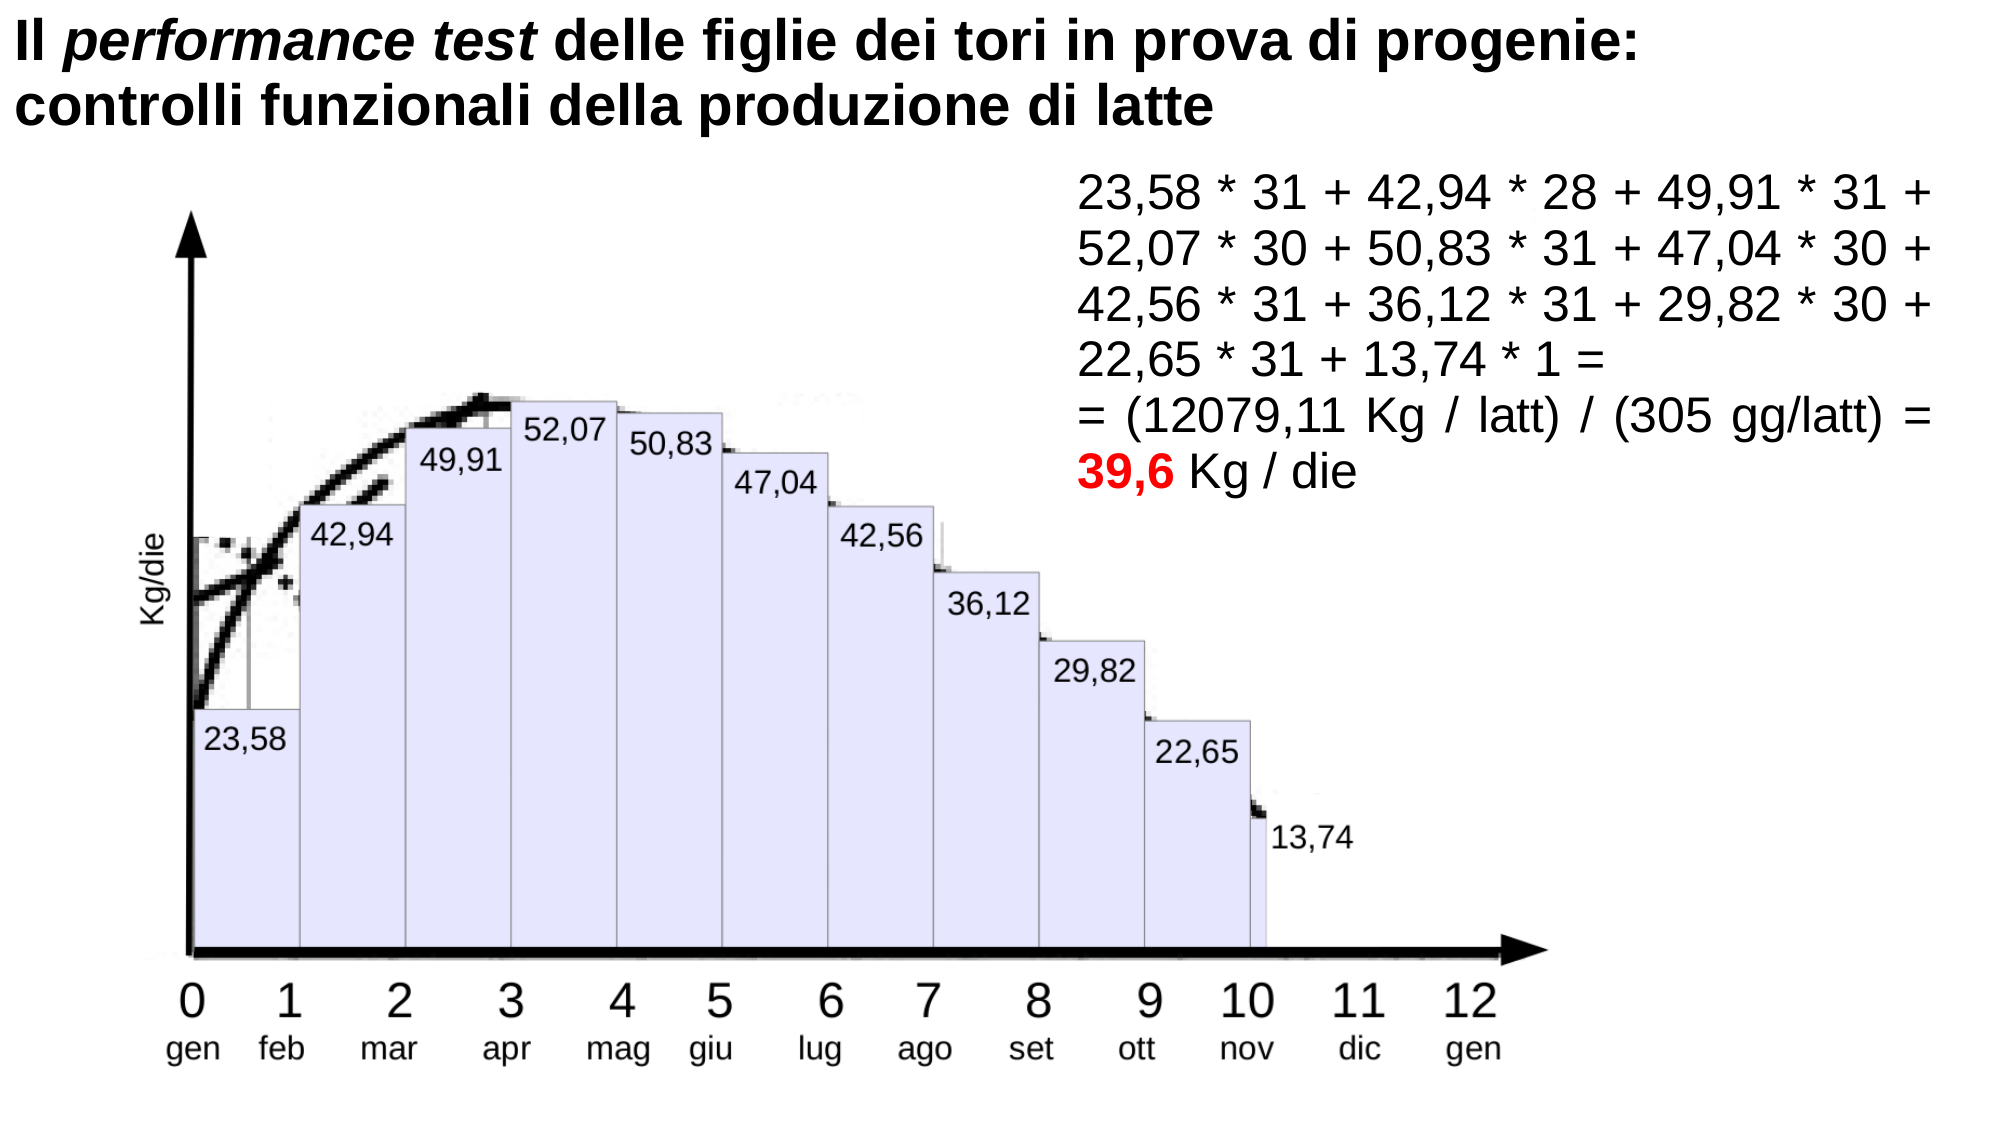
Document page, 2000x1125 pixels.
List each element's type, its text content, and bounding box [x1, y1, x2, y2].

picture [118, 195, 1571, 1093]
text_box Il performance test delle figlie dei tori in prova di progenie: controlli funzionali della produzione di latte [0, 0, 1979, 145]
text_box 23,58 * 31 + 42,94 * 28 + 49,91 * 31 + 52,07 * 30 + 50,83 * 31 + 47,04 * 30 + 42,56 * 31 + 36,12 * 31 + 29,82 * 30 + 22,65 * 31 + 13,74 * 1 = = (12079,11 Kg / latt) / (305 gg/latt) = 39,6 Kg / die [1062, 156, 2000, 618]
